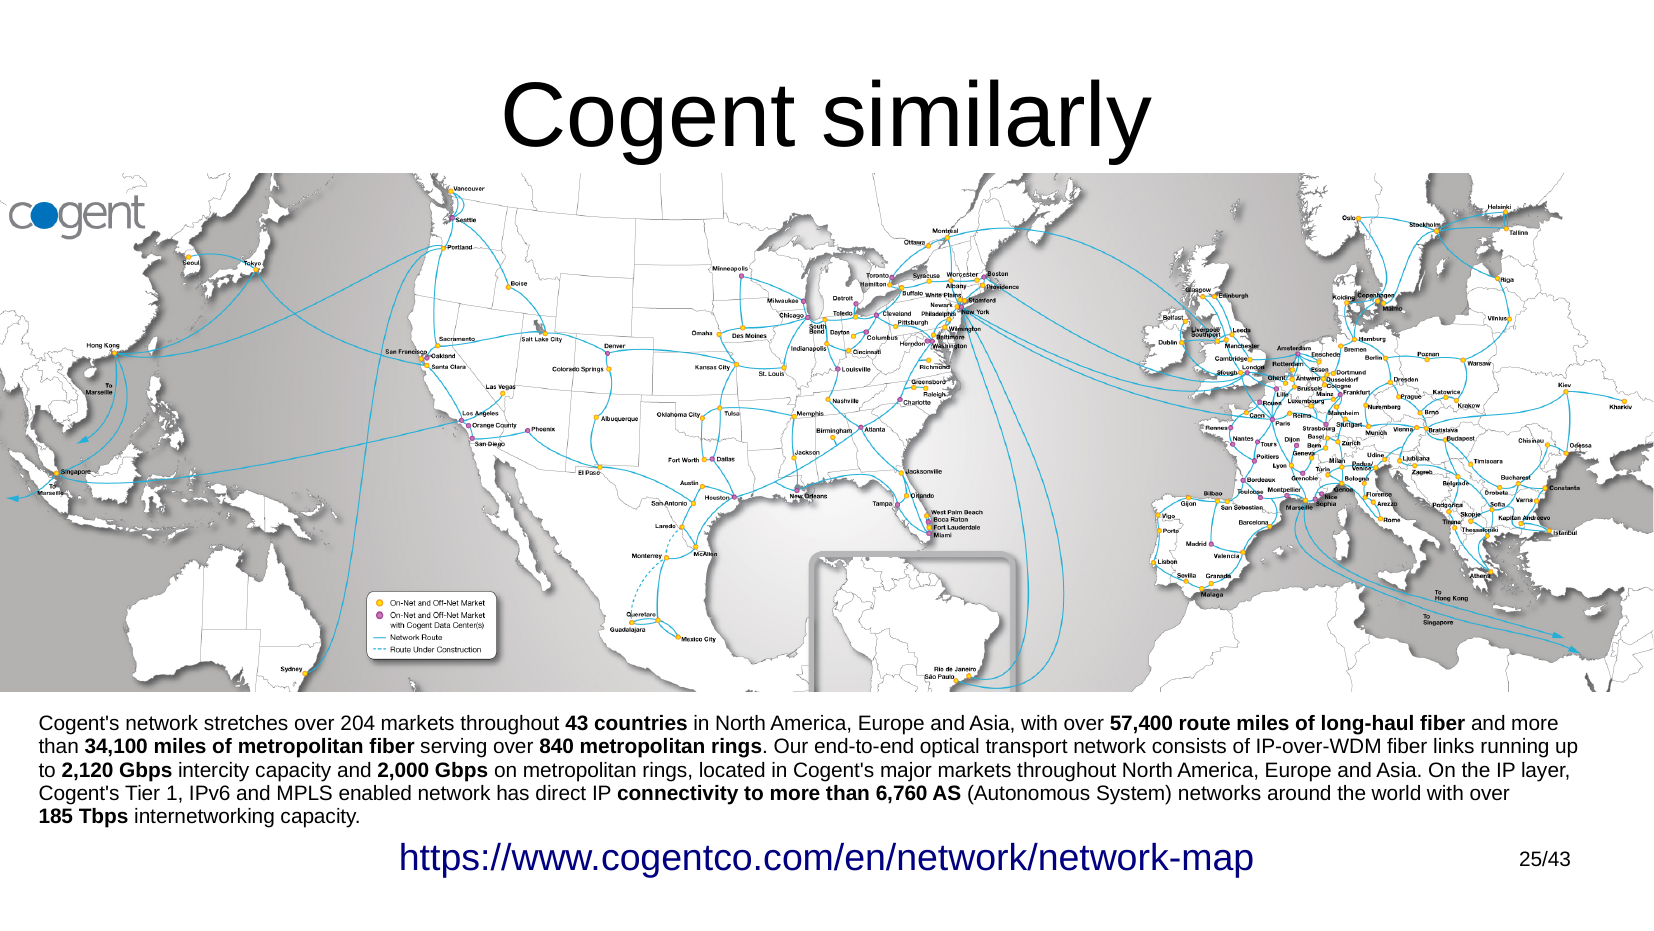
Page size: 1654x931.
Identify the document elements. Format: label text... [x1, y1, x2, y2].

picture [0, 173, 1654, 692]
text_box Cogent's network stretches over 204 markets throughout 43 countries in North America, Europe and Asia, with over 57,400 route miles of long-haul fiber and more than 34,100 miles of metropolitan fiber serving over 840 metropolitan rings. Our end-to-end optical transport network consists of IP-over-WDM fiber links running up to 2,120 Gbps intercity capacity and 2,000 Gbps on metropolitan rings, located in Cogent's major markets throughout North America, Europe and Asia. On the IP layer, Cogent's Tier 1, IPv6 and MPLS enabled network has direct IP connectivity to more than 6,760 AS (Autonomous System) networks around the world with over 185 Tbps internetworking capacity. [23, 704, 1630, 910]
title Cogent similarly [82, 37, 1571, 173]
